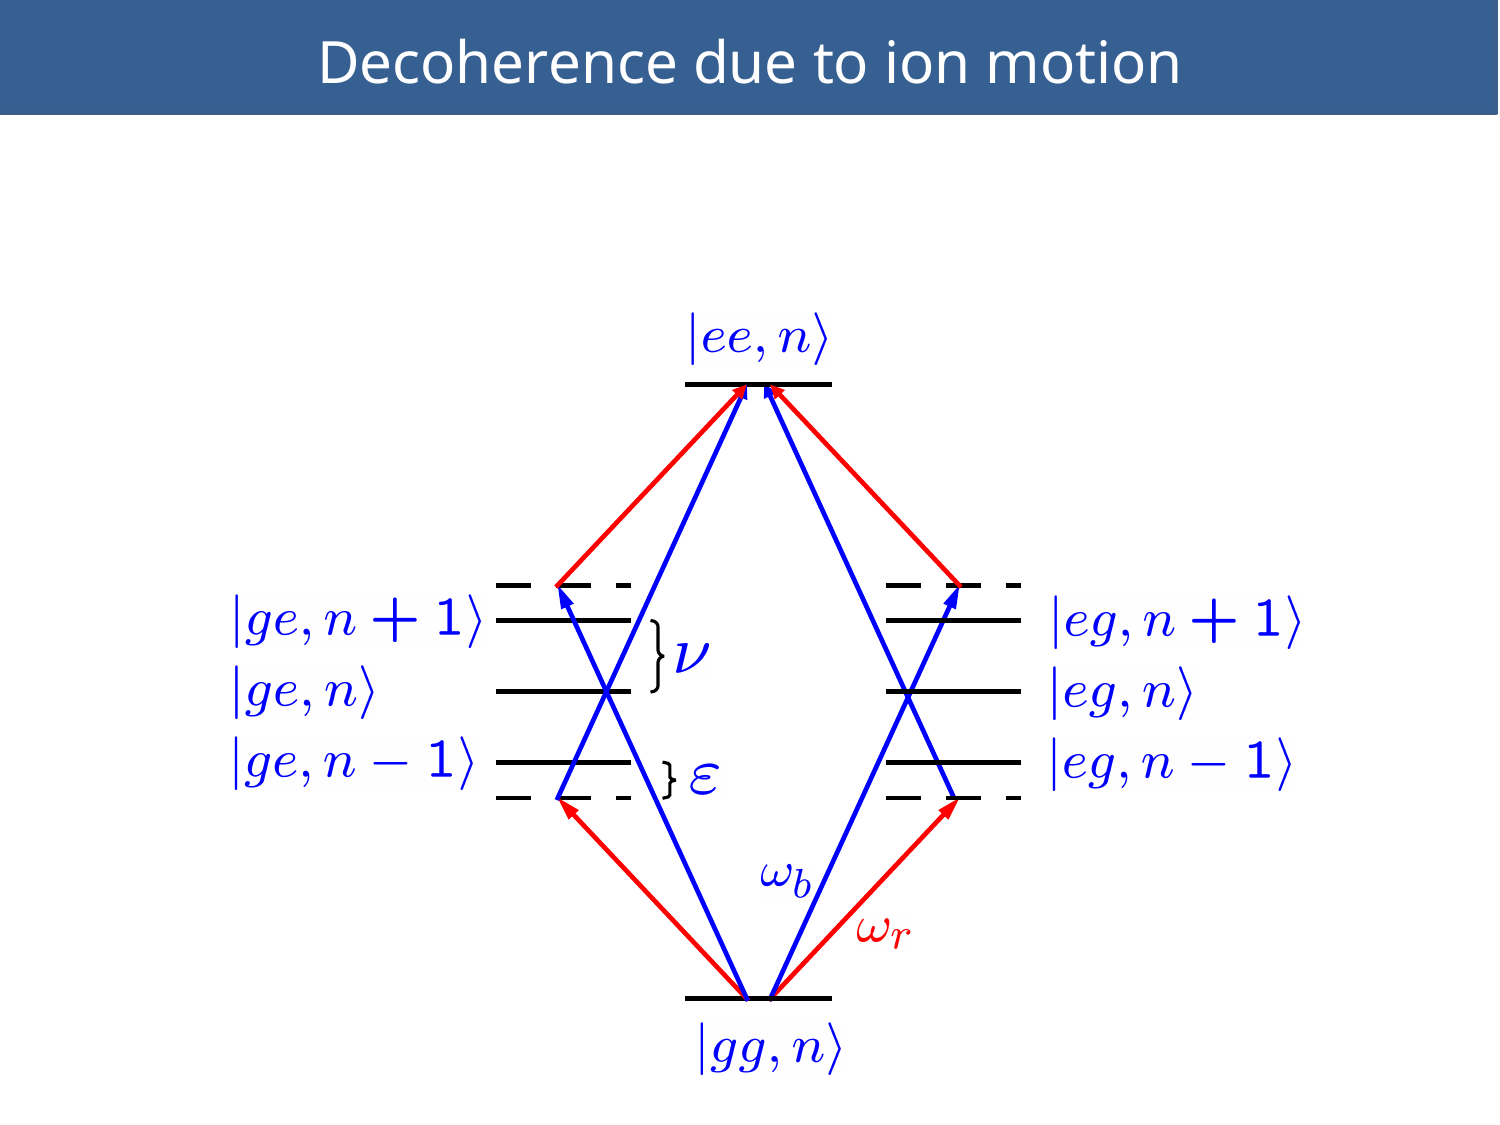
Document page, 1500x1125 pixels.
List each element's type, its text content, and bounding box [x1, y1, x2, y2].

picture [688, 761, 722, 798]
picture [232, 736, 475, 790]
picture [234, 594, 482, 648]
picture [1053, 666, 1194, 720]
picture [235, 665, 376, 719]
picture [1053, 595, 1301, 649]
picture [675, 640, 712, 674]
picture [759, 863, 811, 898]
picture [856, 918, 911, 950]
picture [699, 1022, 842, 1075]
text_box Decoherence due to ion motion [46, 17, 1454, 103]
picture [1050, 737, 1293, 791]
picture [690, 312, 828, 365]
